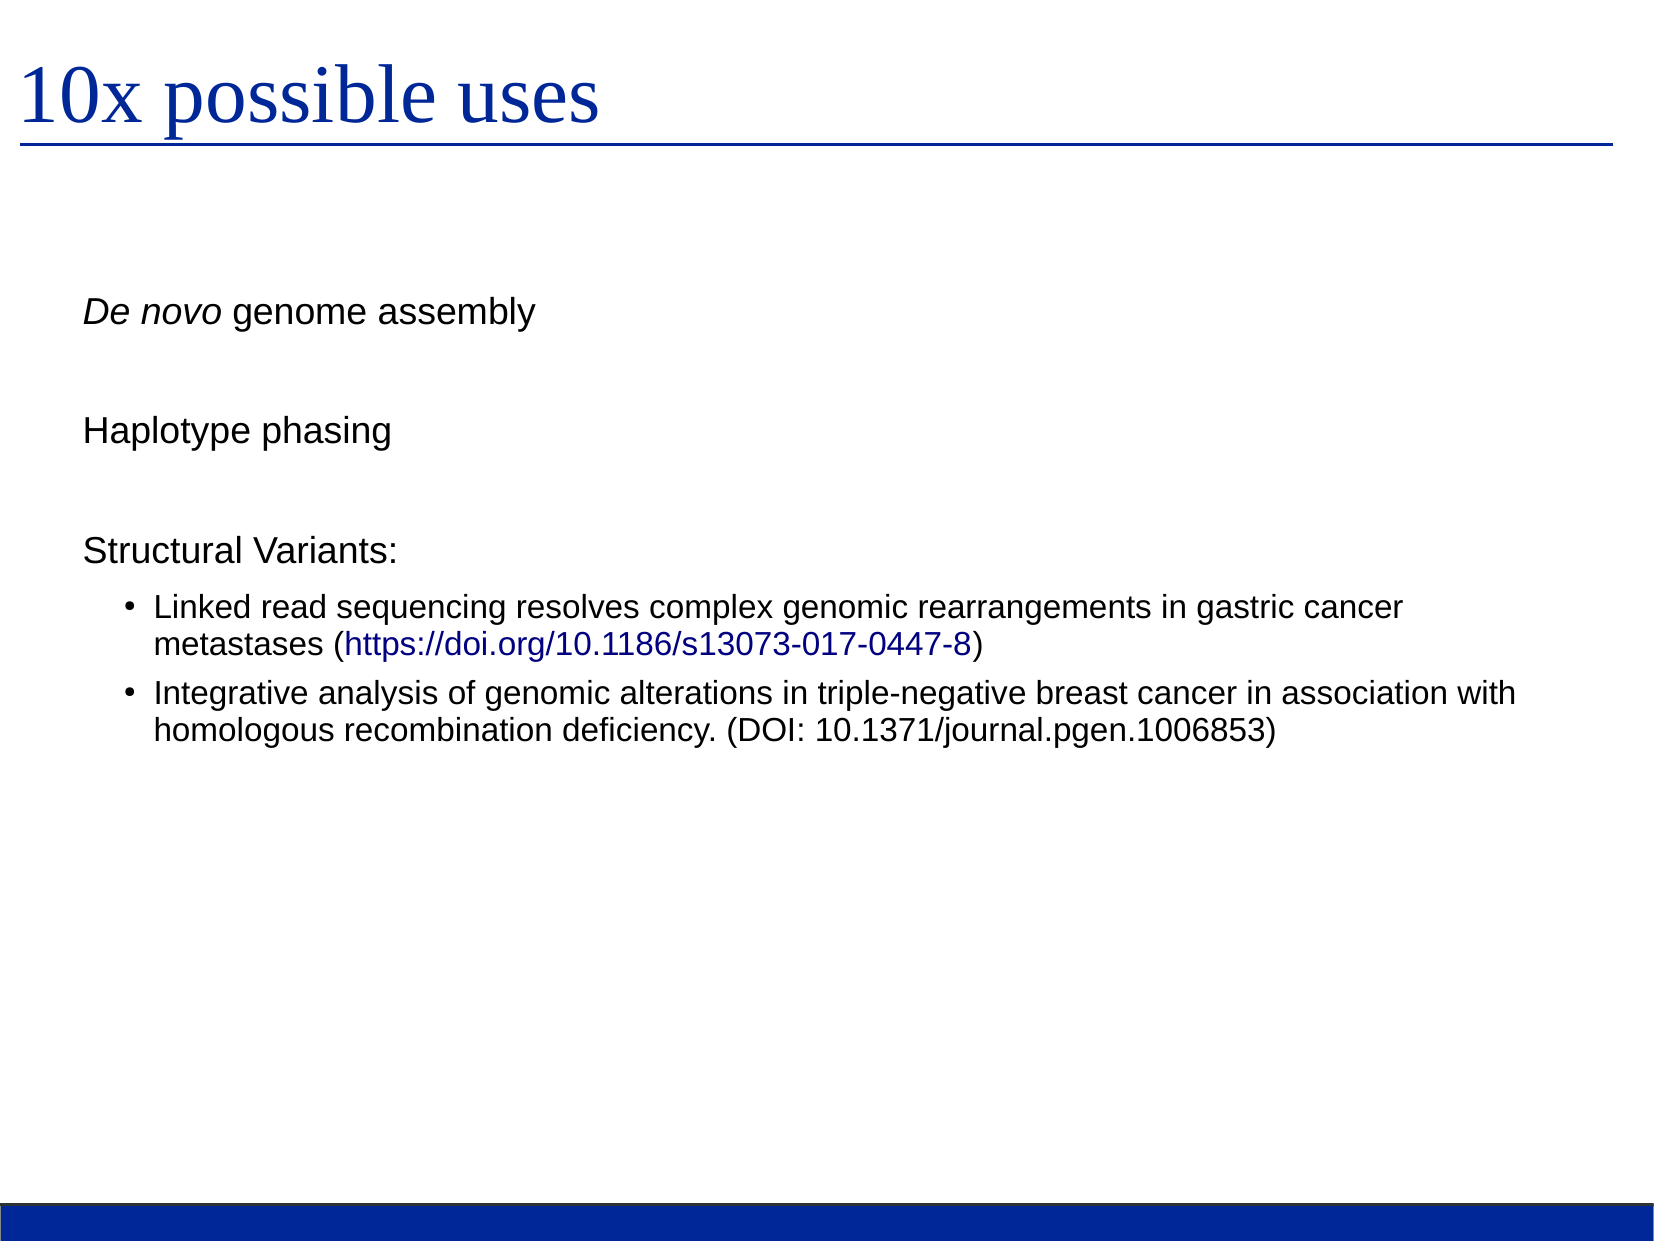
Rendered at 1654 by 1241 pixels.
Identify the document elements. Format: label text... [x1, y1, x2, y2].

title 10x possible uses [17, 0, 1589, 198]
list De novo genome assembly Haplotype phasing Structural Variants: Linked read sequencing resolves complex genomic rearrangements in gastric cancer metastases (https://doi.org/10.1186/s13073-017-0447-8) Integrative analysis of genomic alterations in triple-negative breast cancer in association with homologous recombination deficiency. (DOI: 10.1371/journal.pgen.1006853) [82, 290, 1571, 1109]
